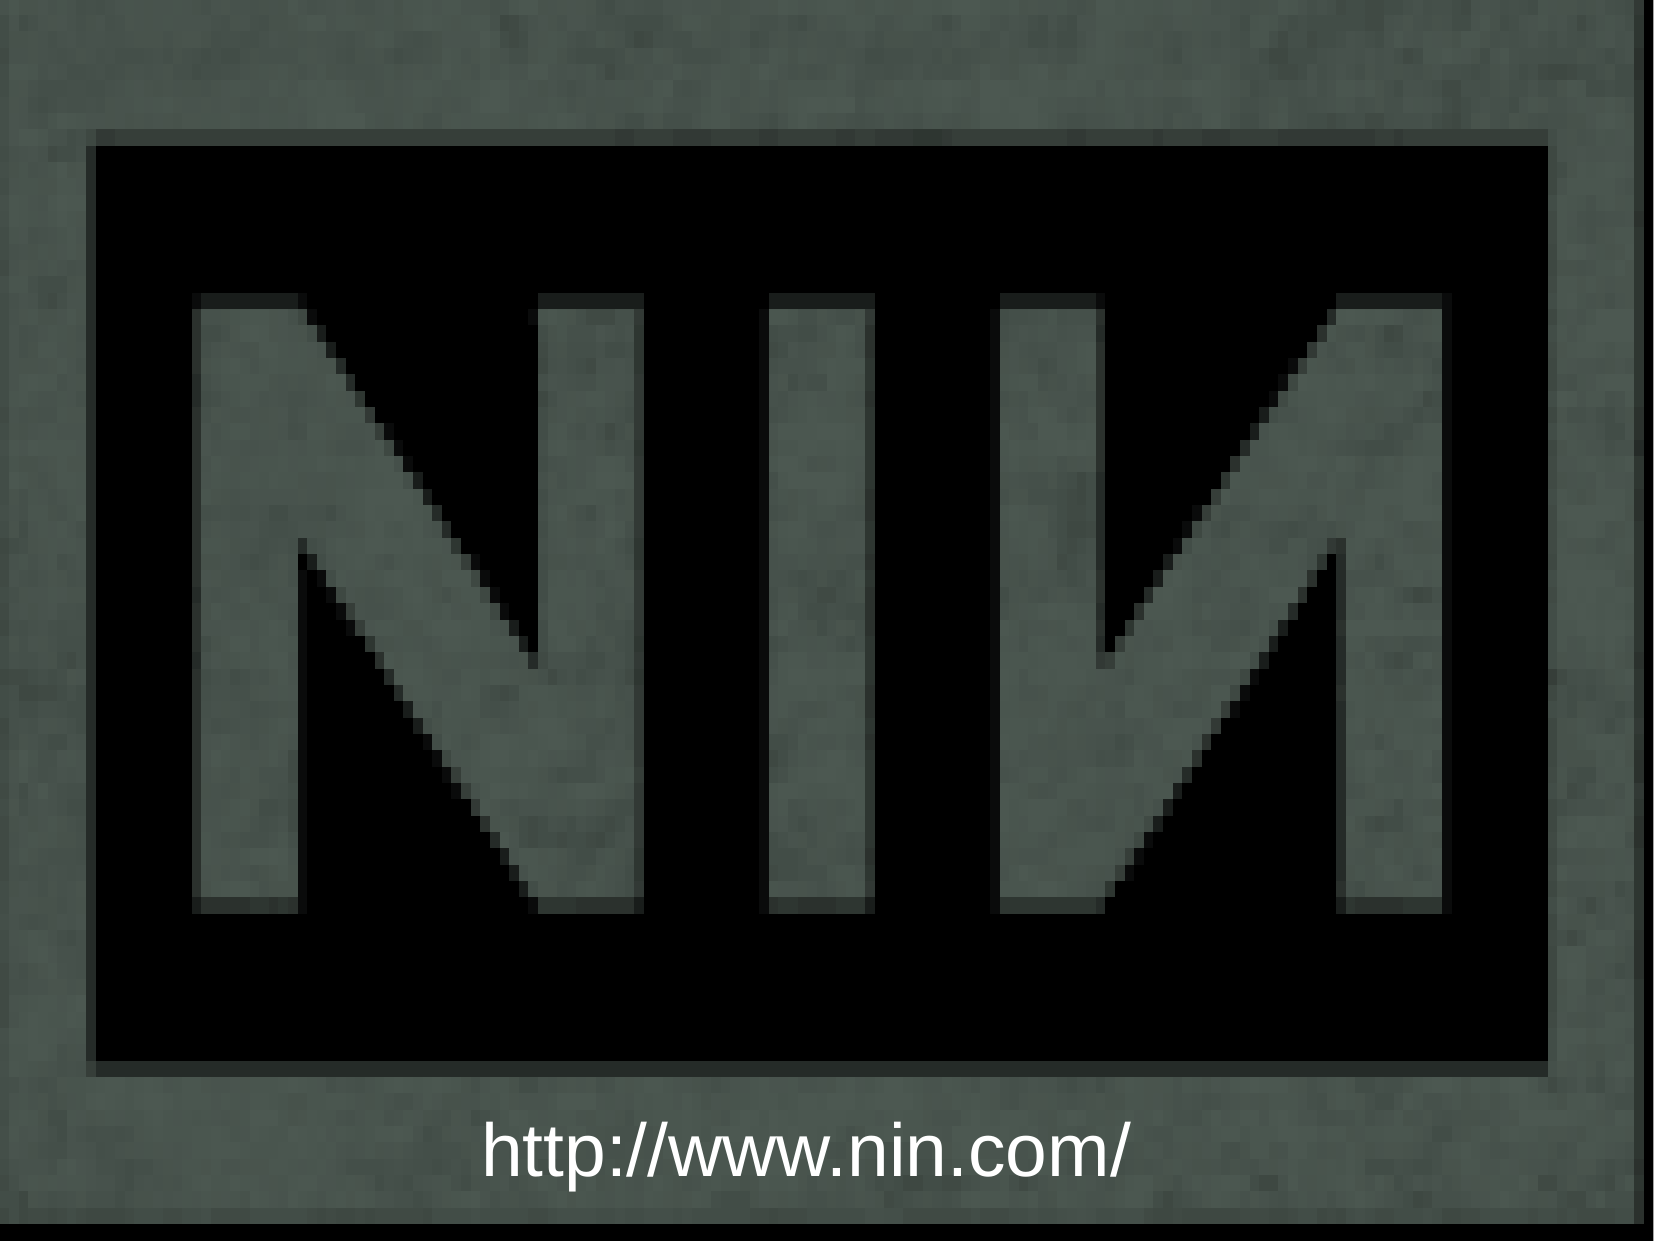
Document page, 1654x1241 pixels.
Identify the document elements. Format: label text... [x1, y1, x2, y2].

picture [0, 0, 1654, 1241]
text_box http://www.nin.com/ [375, 1101, 1238, 1201]
